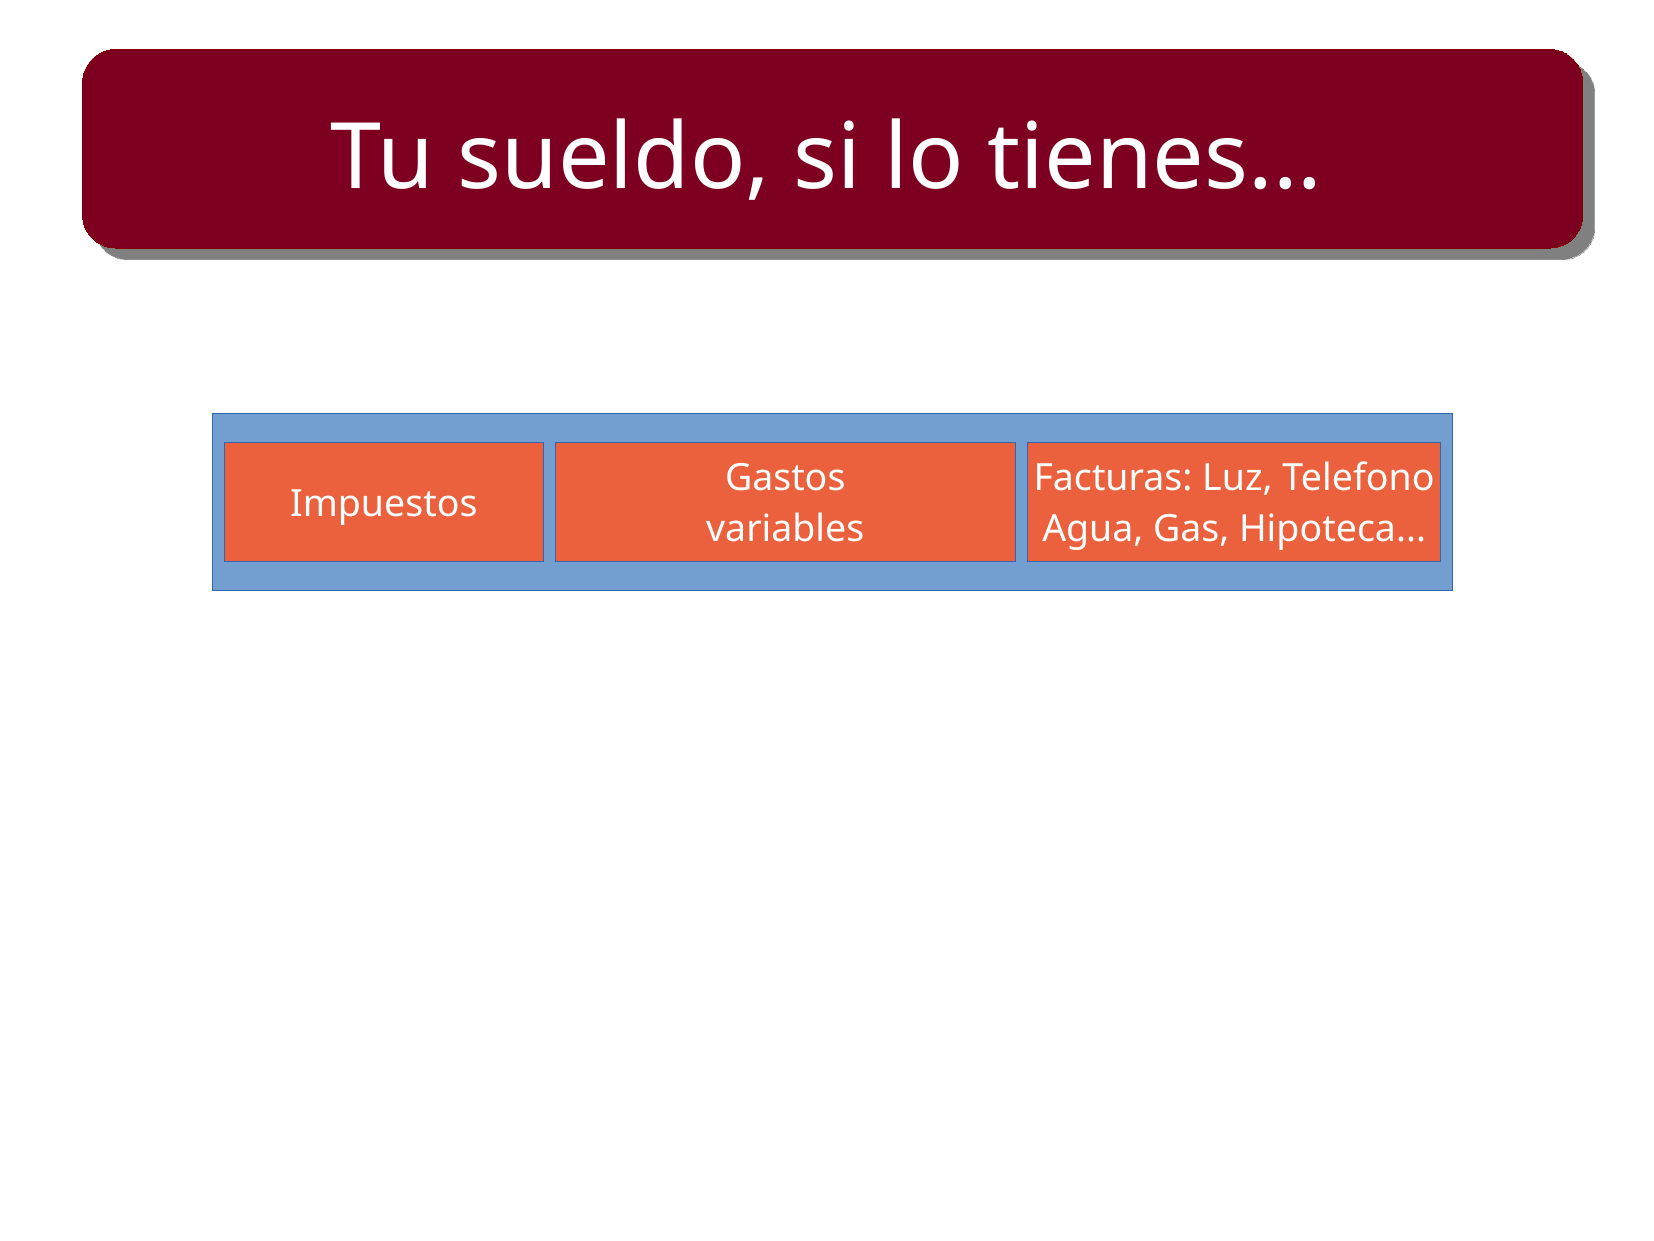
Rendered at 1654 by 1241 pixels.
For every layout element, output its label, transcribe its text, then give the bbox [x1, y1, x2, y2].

text_box Gastos variables [555, 442, 1016, 562]
title Tu sueldo, si lo tienes... [82, 49, 1571, 257]
text_box Impuestos [224, 442, 544, 562]
text_box Facturas: Luz, Telefono Agua, Gas, Hipoteca... [1027, 442, 1441, 562]
text_box [212, 413, 1453, 591]
